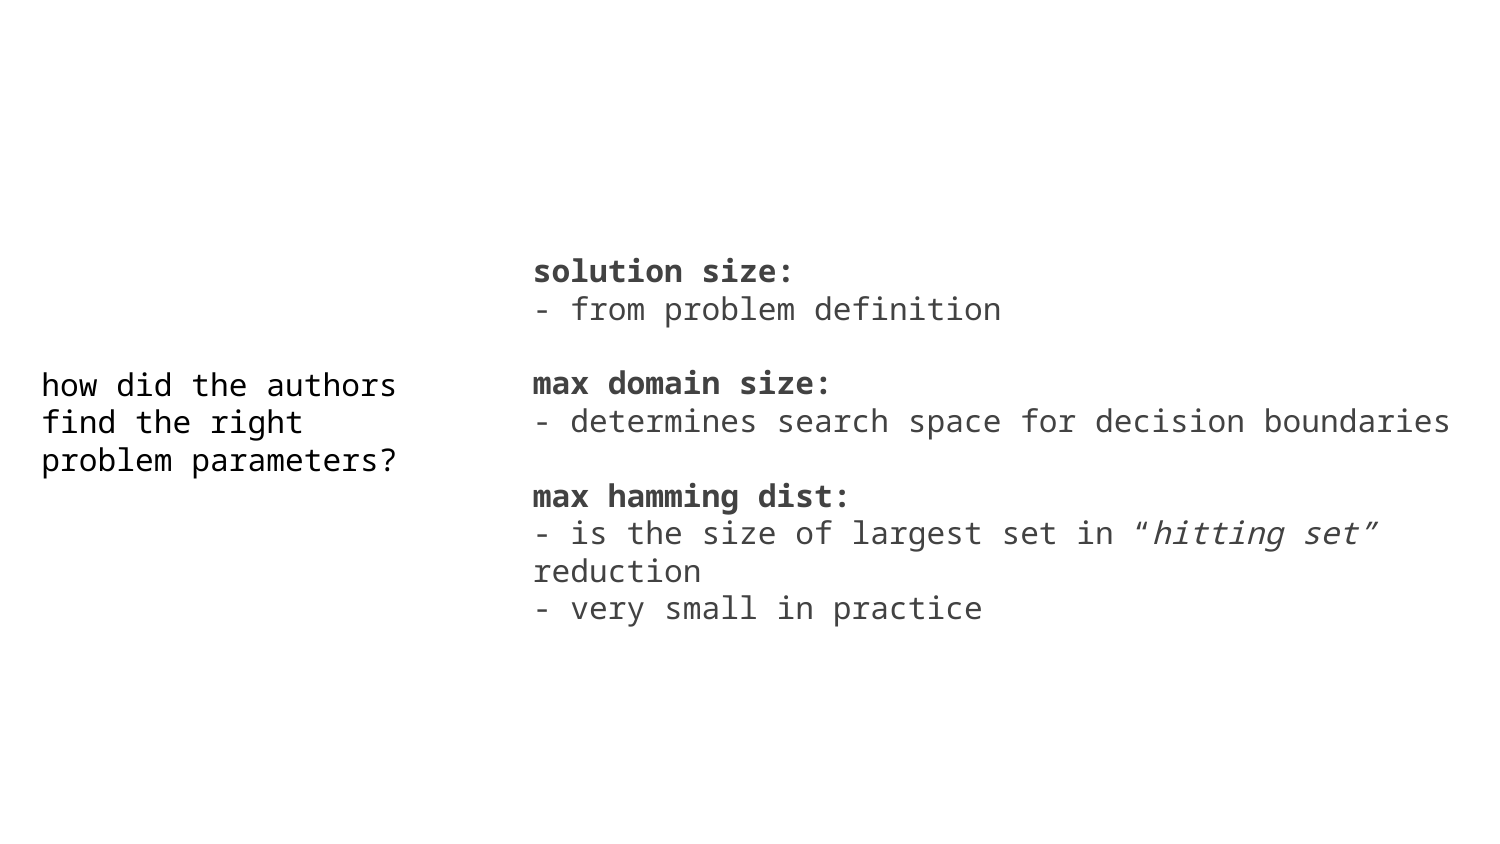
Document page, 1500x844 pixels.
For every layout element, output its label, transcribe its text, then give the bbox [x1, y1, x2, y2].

text_box how did the authors find the right problem parameters? [26, 349, 444, 493]
text_box solution size: - from problem definition max domain size: - determines search space for decision boundaries max hamming dist: - is the size of largest set in “hitting set” reduction - very small in practice [517, 236, 1500, 641]
